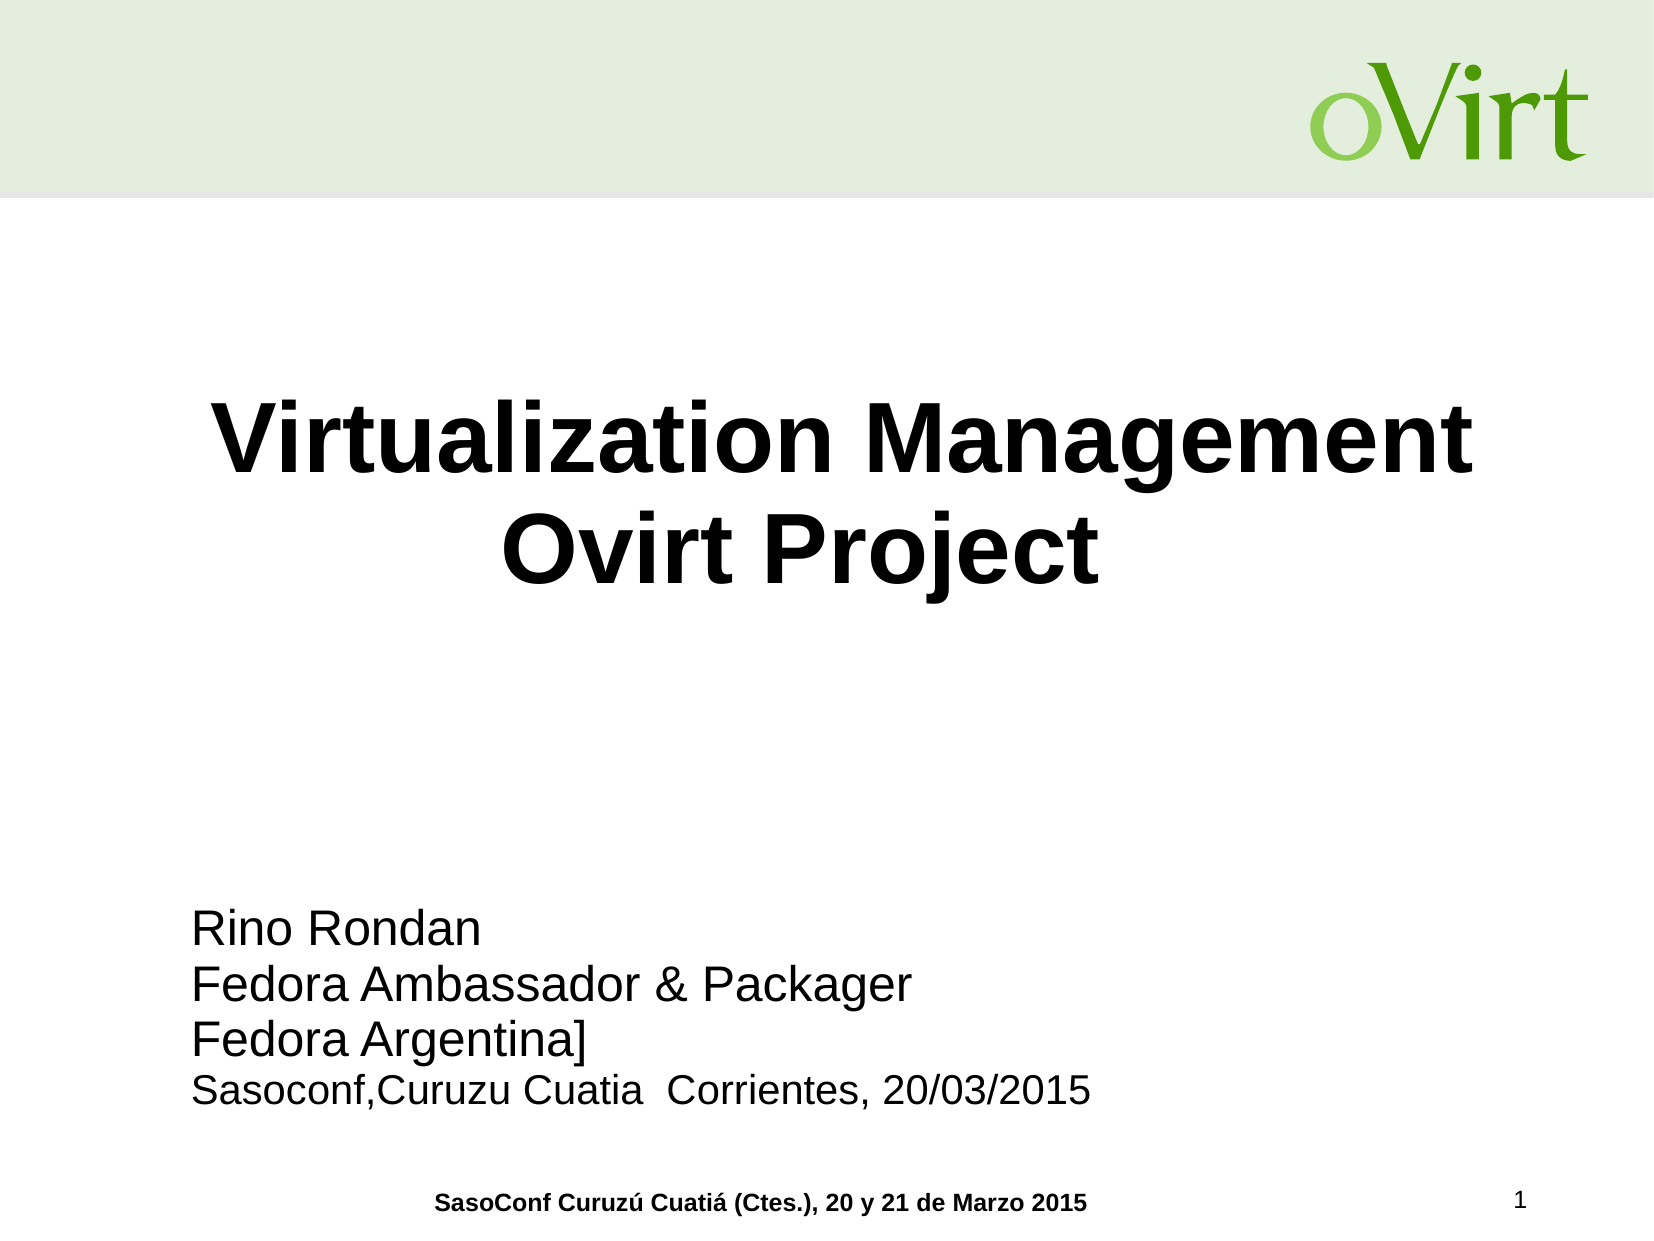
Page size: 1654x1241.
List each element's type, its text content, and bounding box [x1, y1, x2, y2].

text_box Virtualization Management Ovirt Project [112, 374, 1549, 613]
text_box Rino Rondan Fedora Ambassador & Packager Fedora Argentina] Sasoconf,Curuzu Cuatia Corrientes, 20/03/2015 [176, 669, 1549, 1122]
